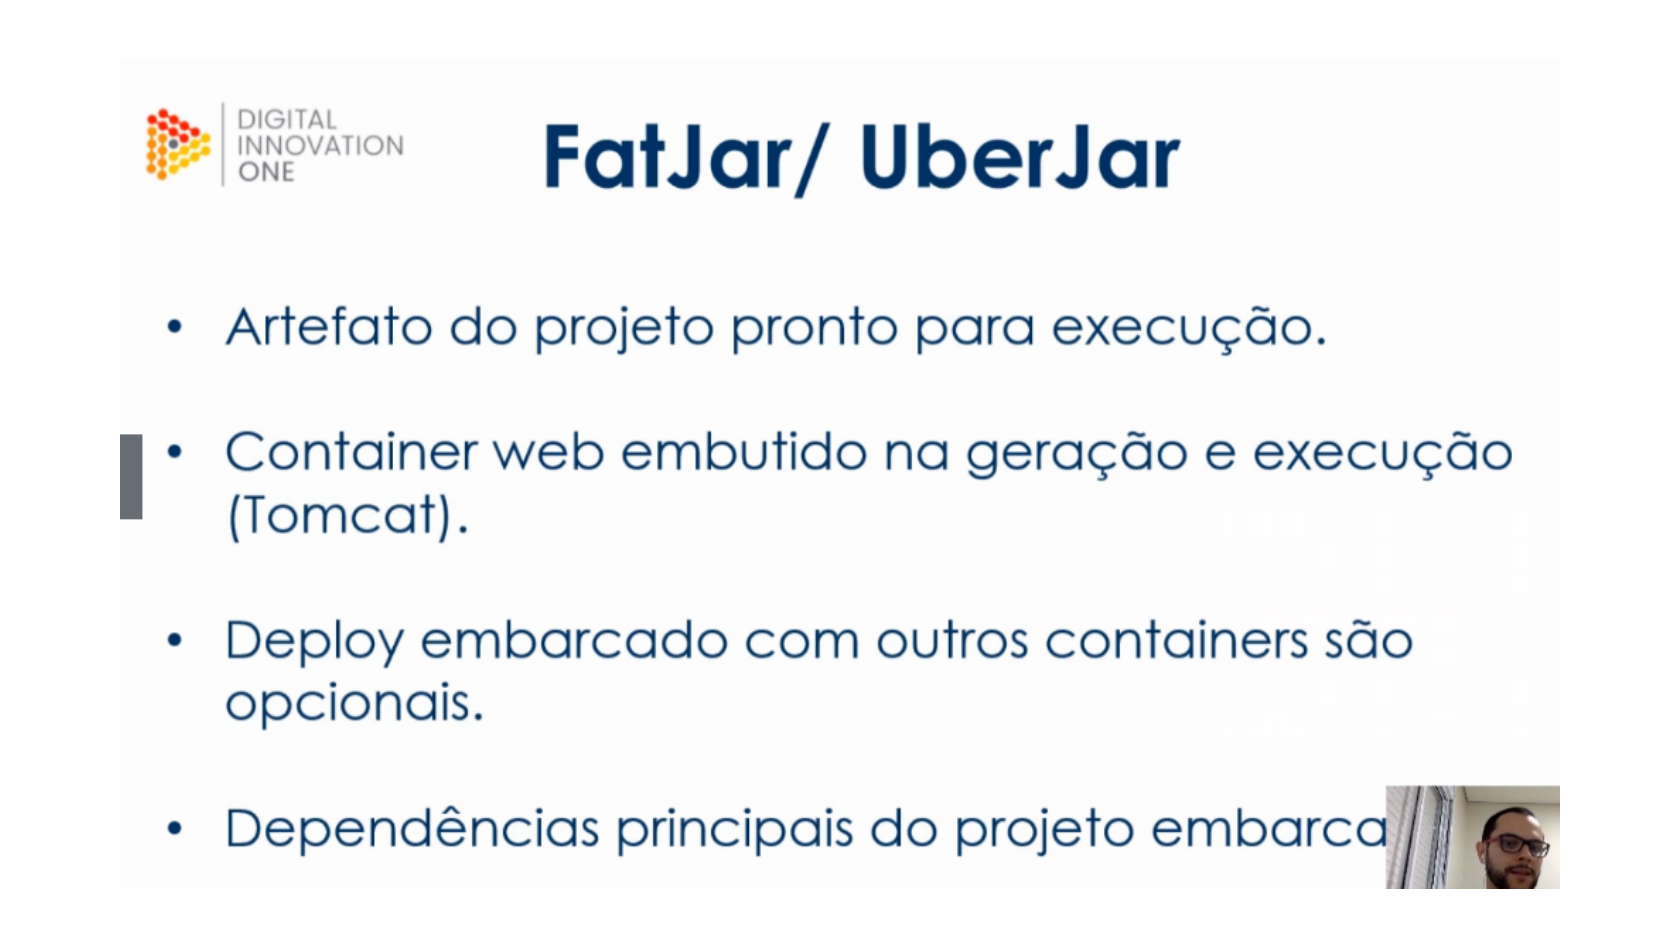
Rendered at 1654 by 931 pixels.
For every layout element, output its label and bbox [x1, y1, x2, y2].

picture [120, 58, 1560, 889]
